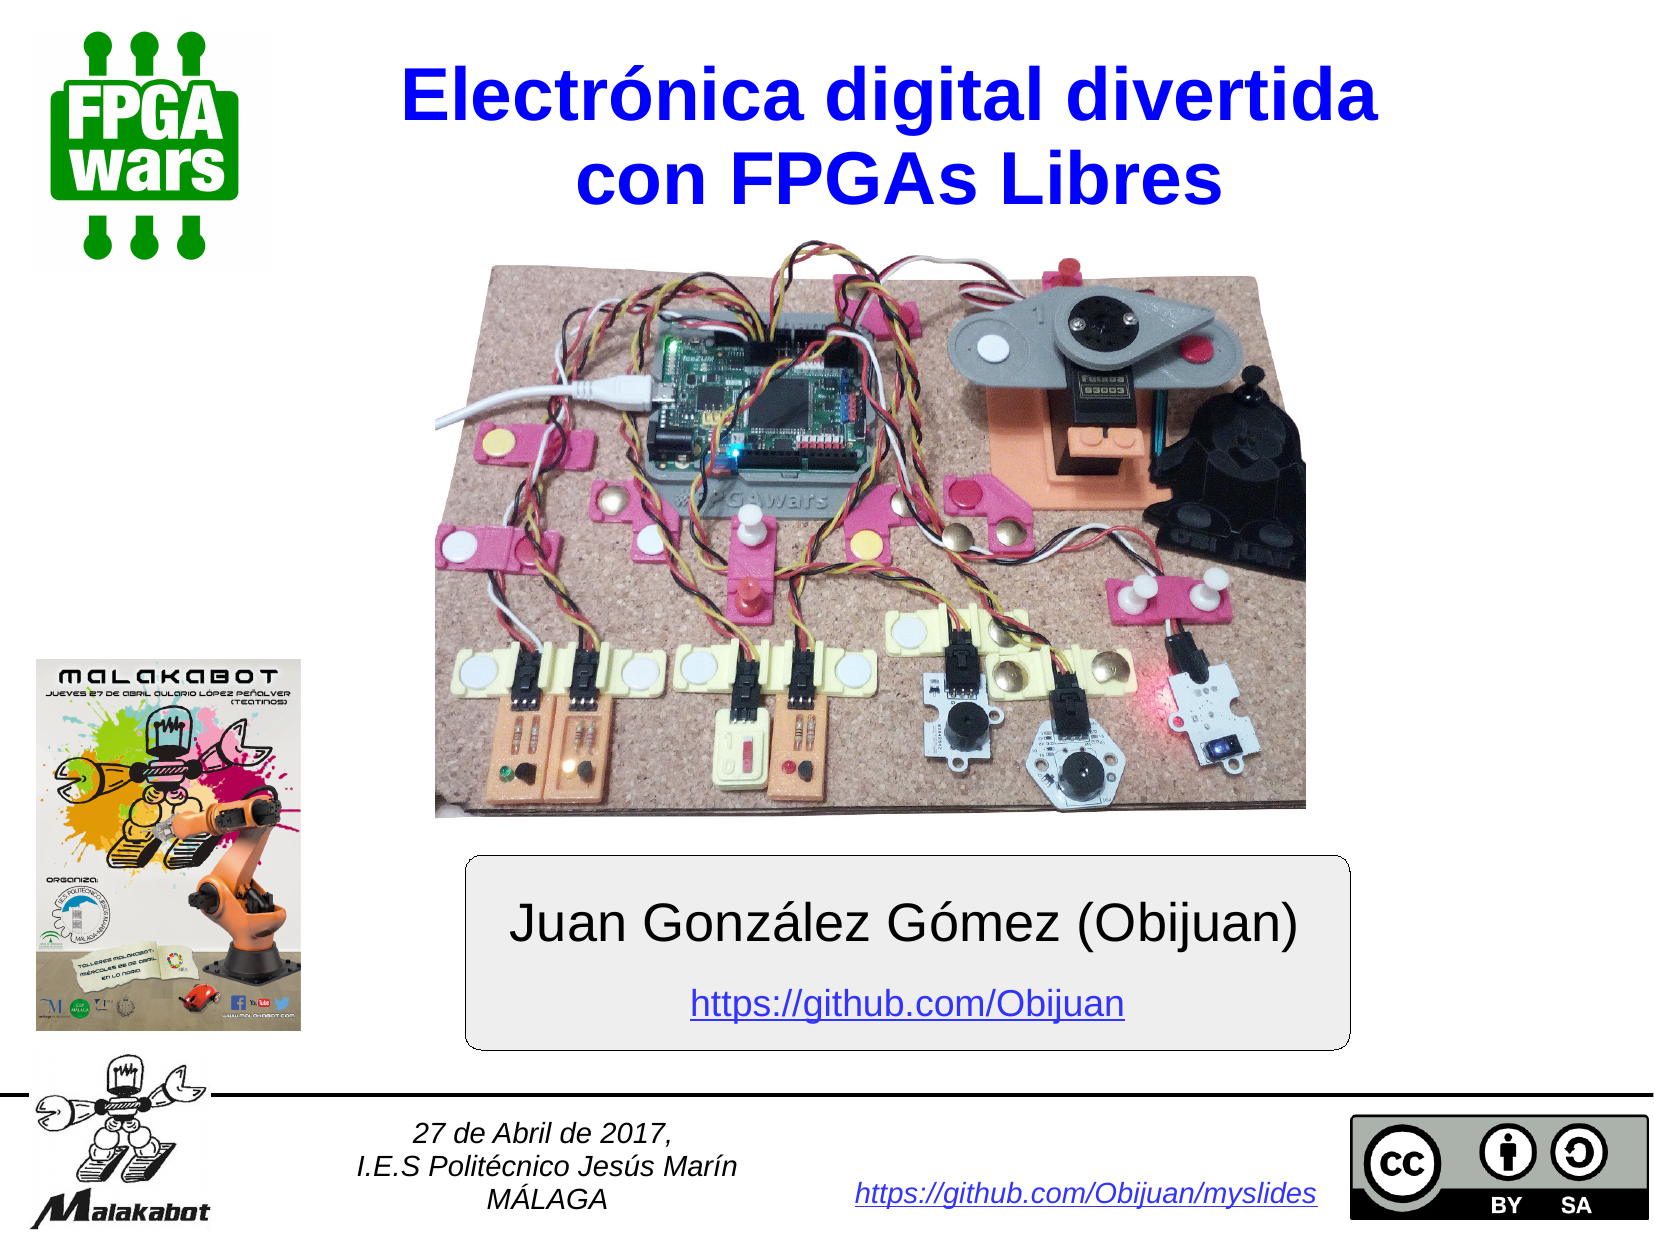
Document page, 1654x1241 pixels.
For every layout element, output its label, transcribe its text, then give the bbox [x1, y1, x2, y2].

text_box [465, 855, 1351, 1051]
text_box https://github.com/Obijuan/myslides [840, 1170, 1366, 1227]
text_box Juan González Gómez (Obijuan) [495, 885, 1336, 976]
picture [30, 30, 271, 271]
picture [1350, 1103, 1649, 1231]
picture [36, 659, 301, 1031]
text_box https://github.com/Obijuan [675, 975, 1141, 1032]
picture [435, 241, 1306, 841]
text_box 27 de Abril de 2017, I.E.S Politécnico Jesús Marín MÁLAGA [270, 1110, 826, 1224]
picture [29, 1049, 211, 1231]
title Electrónica digital divertida con FPGAs Libres [300, 32, 1501, 241]
